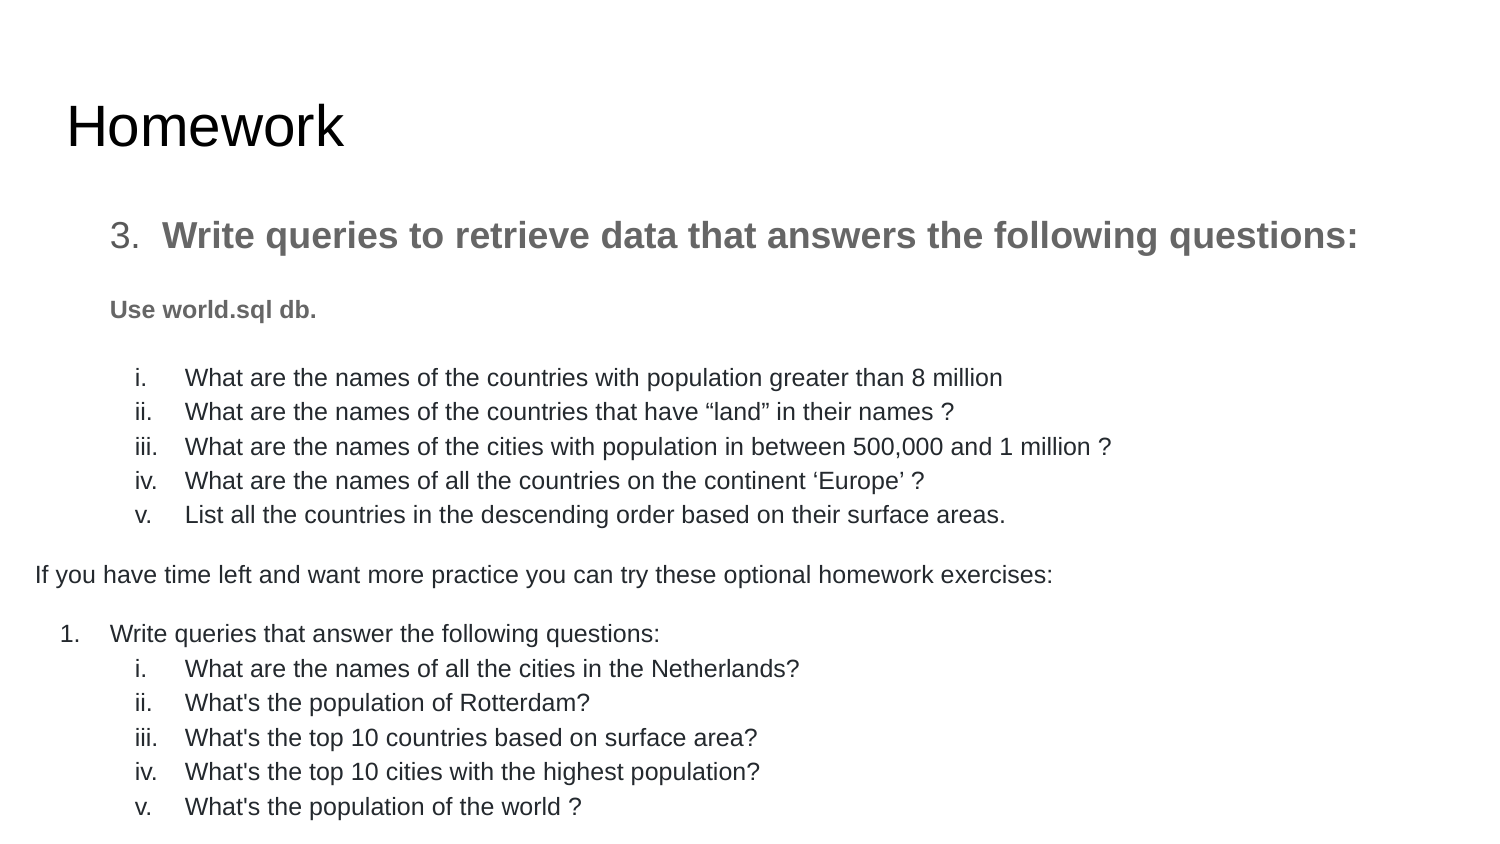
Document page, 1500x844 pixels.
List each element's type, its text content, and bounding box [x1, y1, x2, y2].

list 3. Write queries to retrieve data that answers the following questions: Use world.sql db. What are the names of the countries with population greater than 8 million What are the names of the countries that have “land” in their names ? What are the names of the cities with population in between 500,000 and 1 million ? What are the names of all the countries on the continent ‘Europe’ ? List all the countries in the descending order based on their surface areas. If you have time left and want more practice you can try these optional homework exercises: Write queries that answer the following questions: What are the names of all the cities in the Netherlands? What's the population of Rotterdam? What's the top 10 countries based on surface area? What's the top 10 cities with the highest population? What's the population of the world ? [19, 189, 1466, 750]
title Homework [51, 72, 1449, 167]
